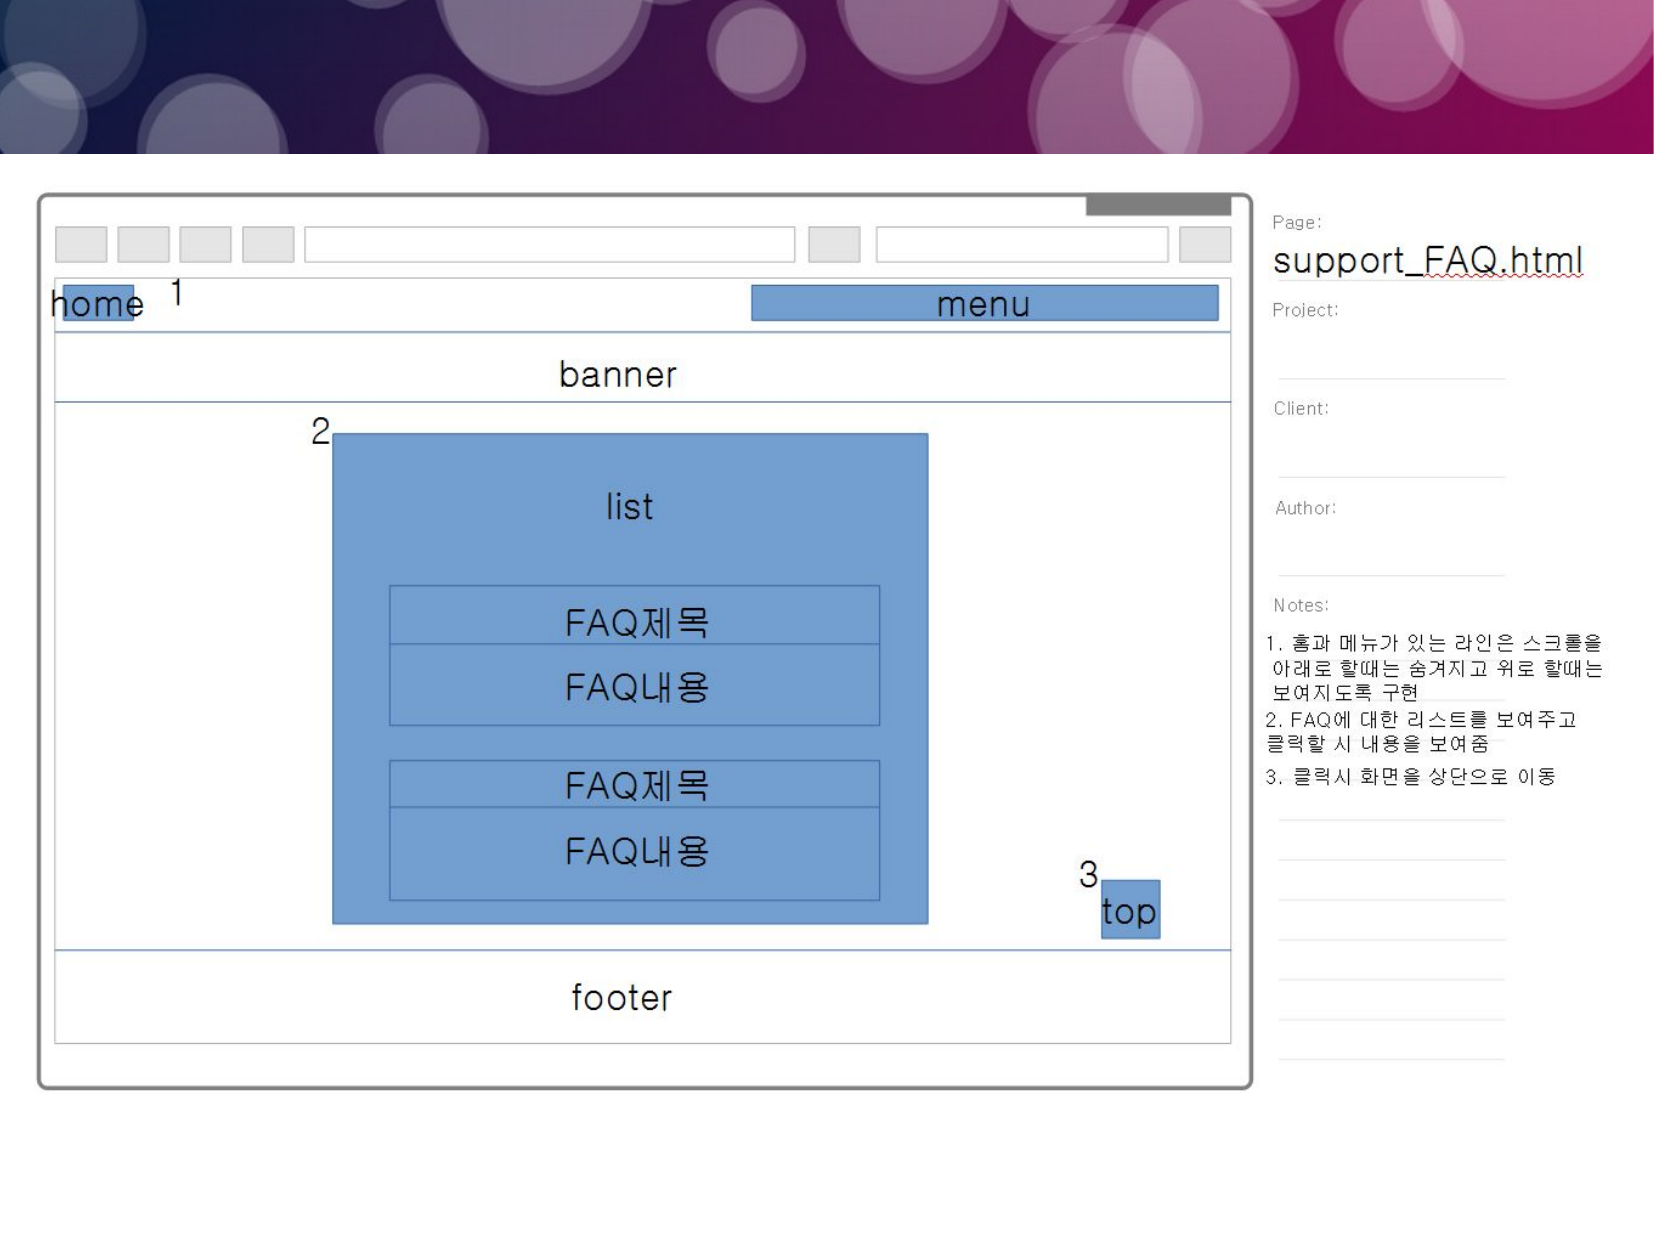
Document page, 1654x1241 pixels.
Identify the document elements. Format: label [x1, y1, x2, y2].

picture [0, 0, 1654, 154]
picture [25, 184, 1619, 1094]
